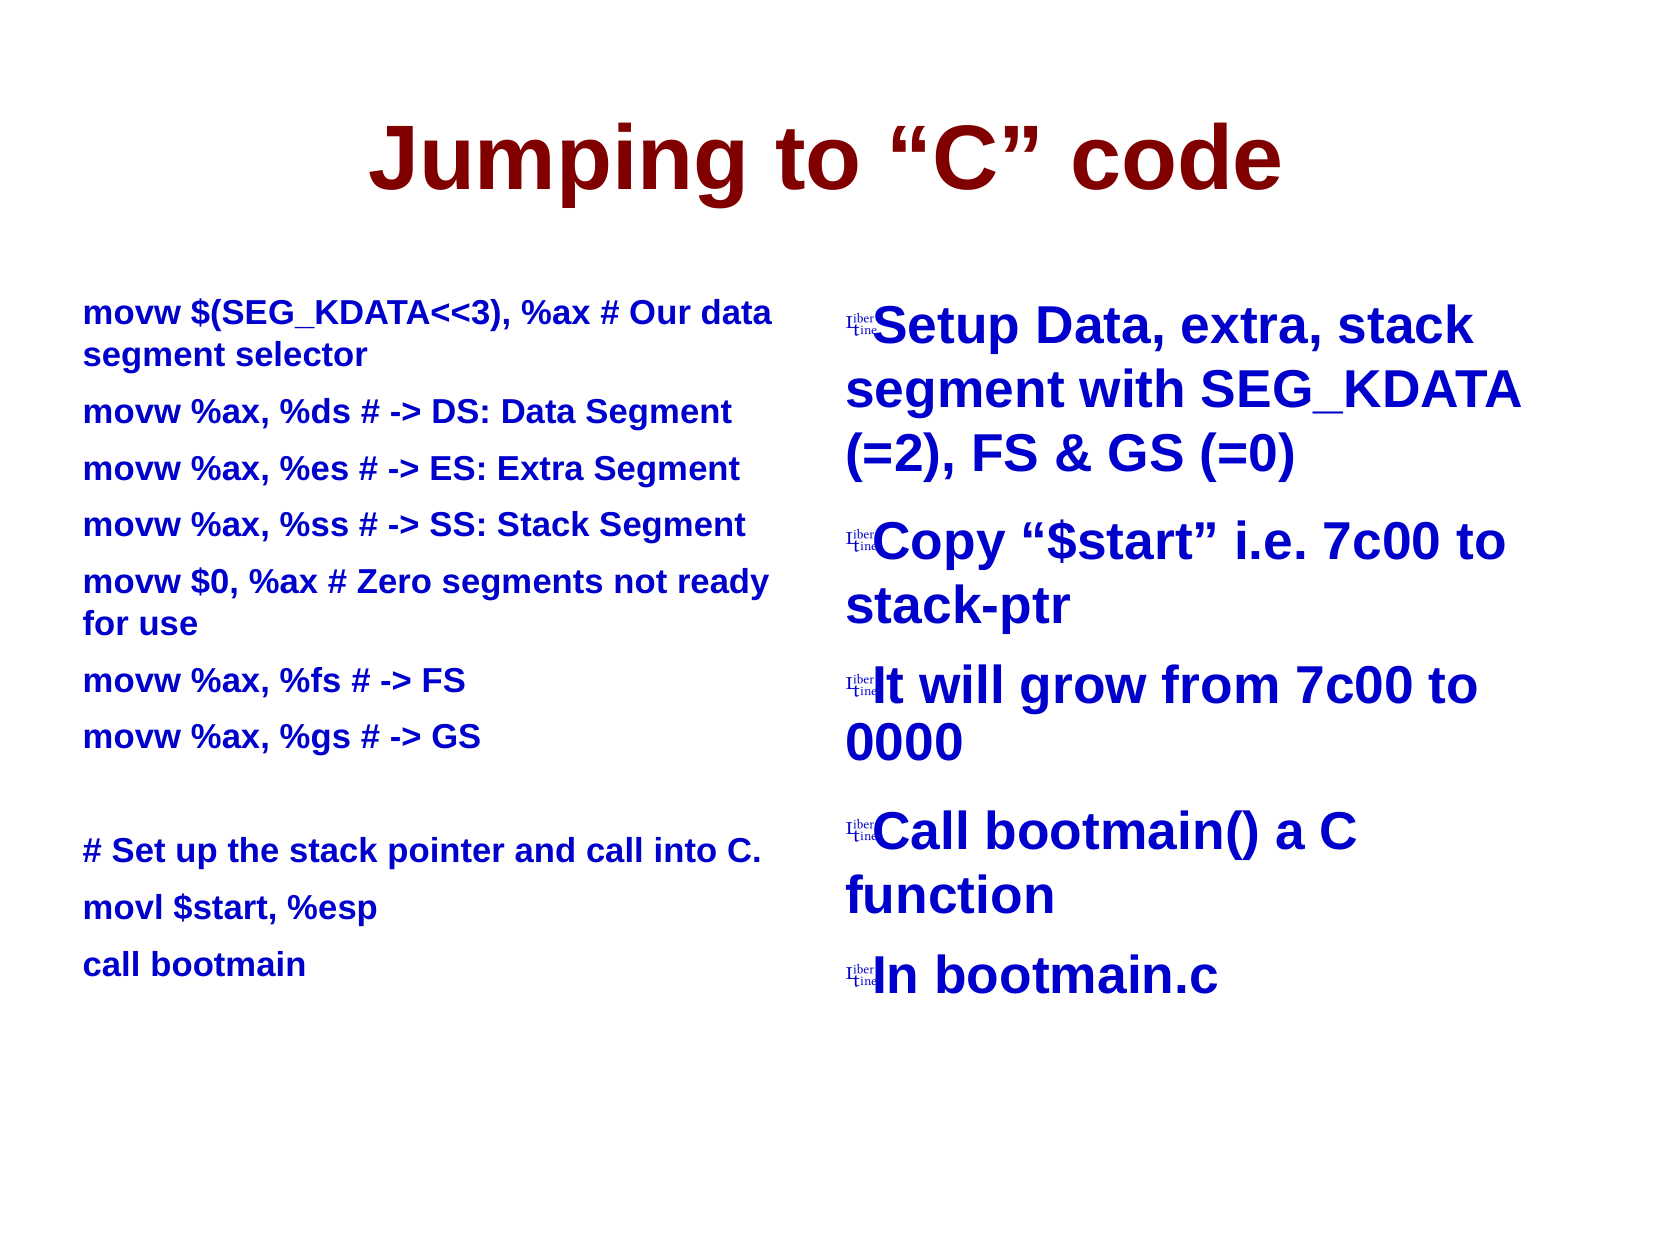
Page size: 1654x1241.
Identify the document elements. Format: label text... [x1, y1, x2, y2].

title Jumping to “C” code [82, 49, 1571, 257]
list movw $(SEG_KDATA<<3), %ax # Our data segment selector movw %ax, %ds # -> DS: Data Segment movw %ax, %es # -> ES: Extra Segment movw %ax, %ss # -> SS: Stack Segment movw $0, %ax # Zero segments not ready for use movw %ax, %fs # -> FS movw %ax, %gs # -> GS # Set up the stack pointer and call into C. movl $start, %esp call bootmain [82, 290, 809, 1010]
list Setup Data, extra, stack segment with SEG_KDATA (=2), FS & GS (=0) Copy “$start” i.e. 7c00 to stack-ptr It will grow from 7c00 to 0000 Call bootmain() a C function In bootmain.c [845, 290, 1572, 1010]
